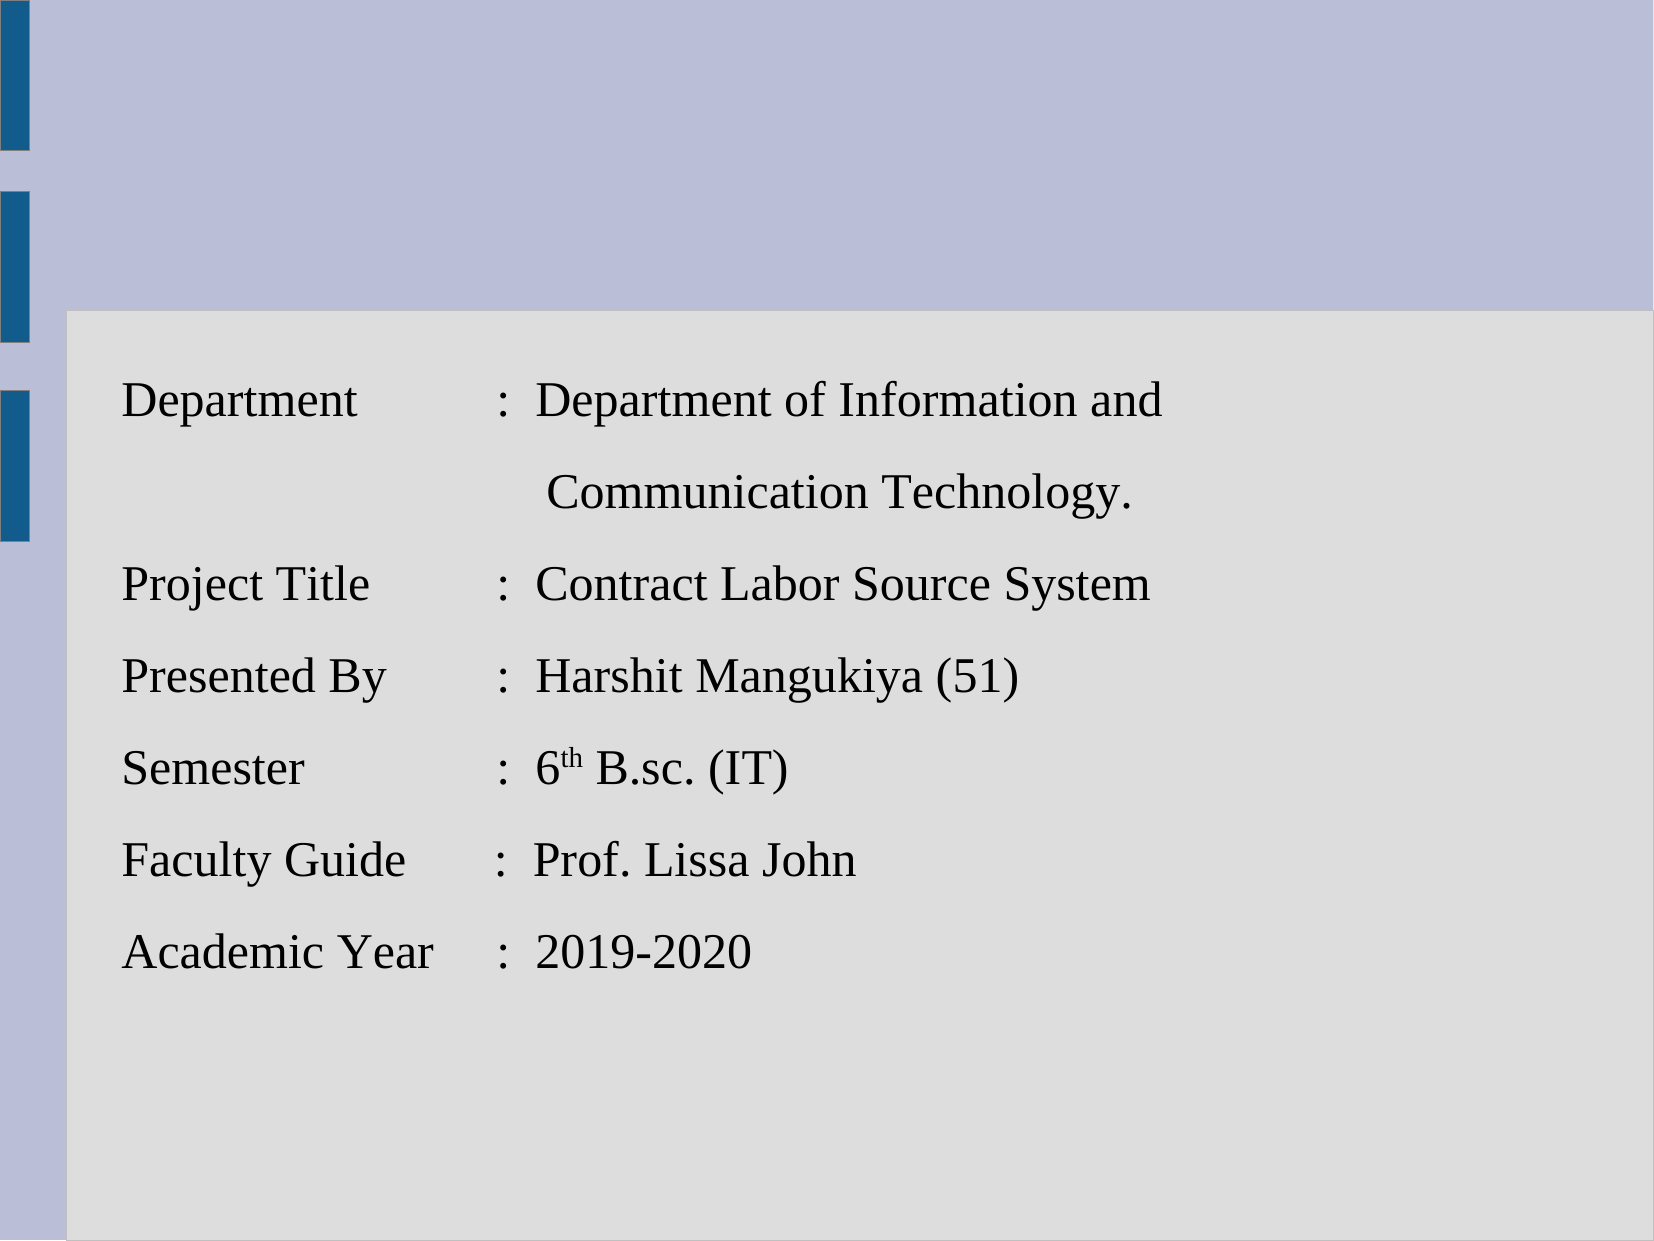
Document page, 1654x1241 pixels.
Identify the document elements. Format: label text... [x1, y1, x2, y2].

list Department : Department of Information and Communication Technology. Project Title : Contract Labor Source System Presented By : Harshit Mangukiya (51) Semester : 6th B.sc. (IT) Faculty Guide : Prof. Lissa John Academic Year : 2019-2020 [121, 344, 1534, 1127]
